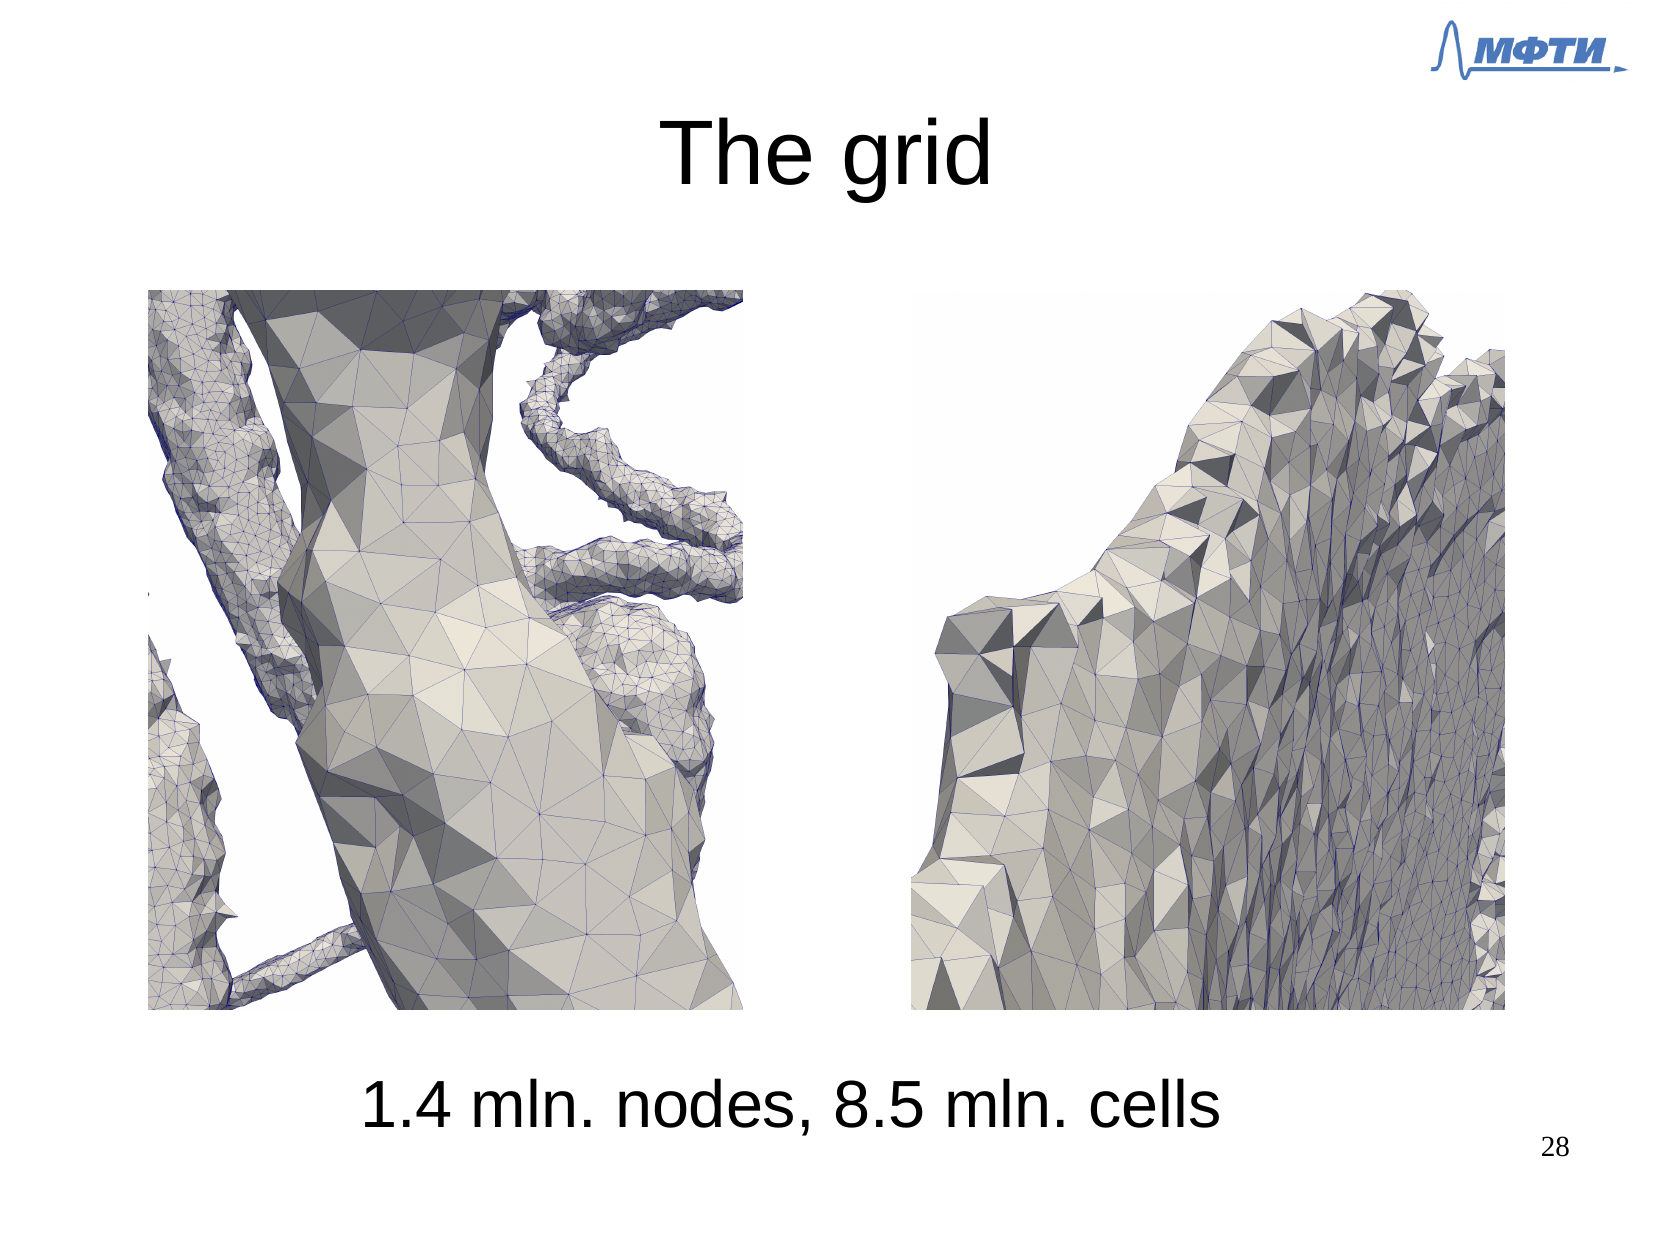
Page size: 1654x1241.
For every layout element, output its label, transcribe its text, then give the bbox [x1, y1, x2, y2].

picture [0, 0, 1654, 1241]
text_box 1.4 mln. nodes, 8.5 mln. cells [345, 1060, 1308, 1150]
title The grid [82, 49, 1571, 257]
